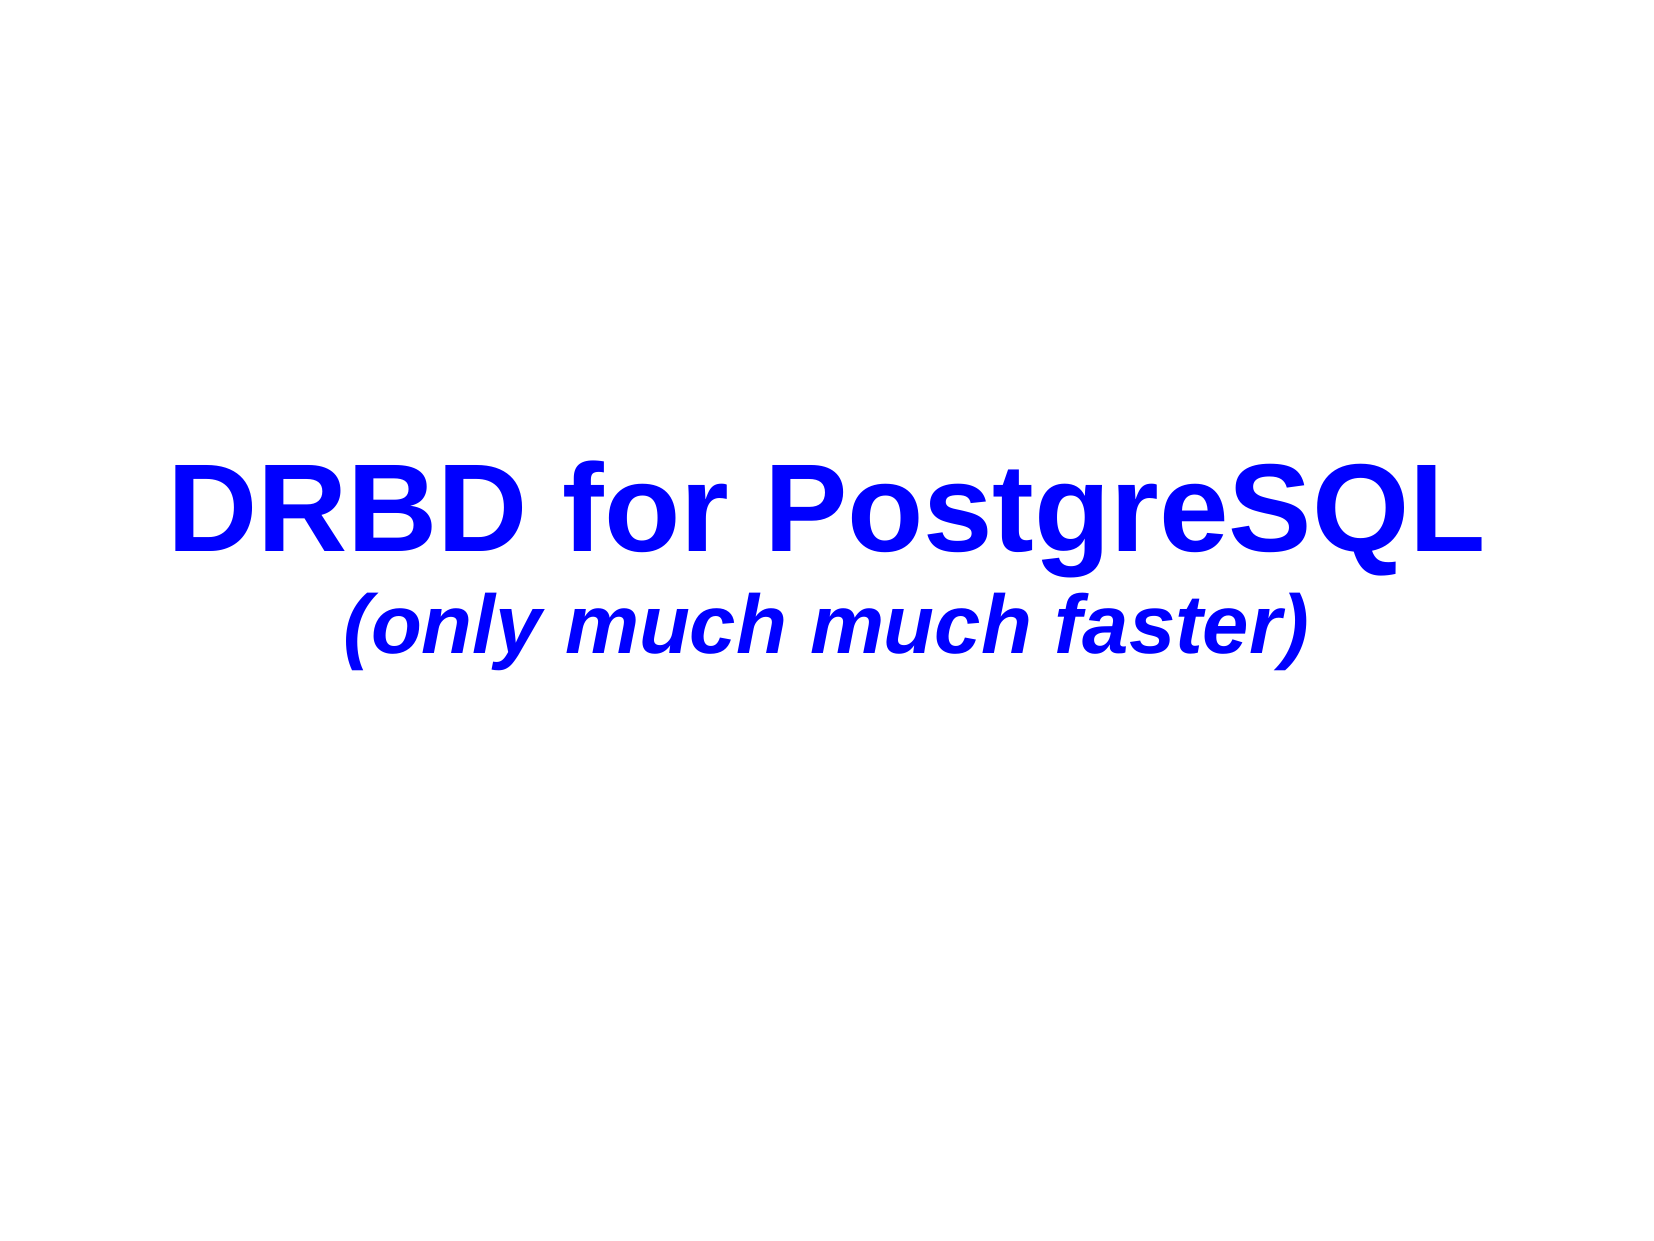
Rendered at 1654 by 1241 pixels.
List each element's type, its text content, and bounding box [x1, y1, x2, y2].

title DRBD for PostgreSQL (only much much faster) [82, 438, 1571, 672]
